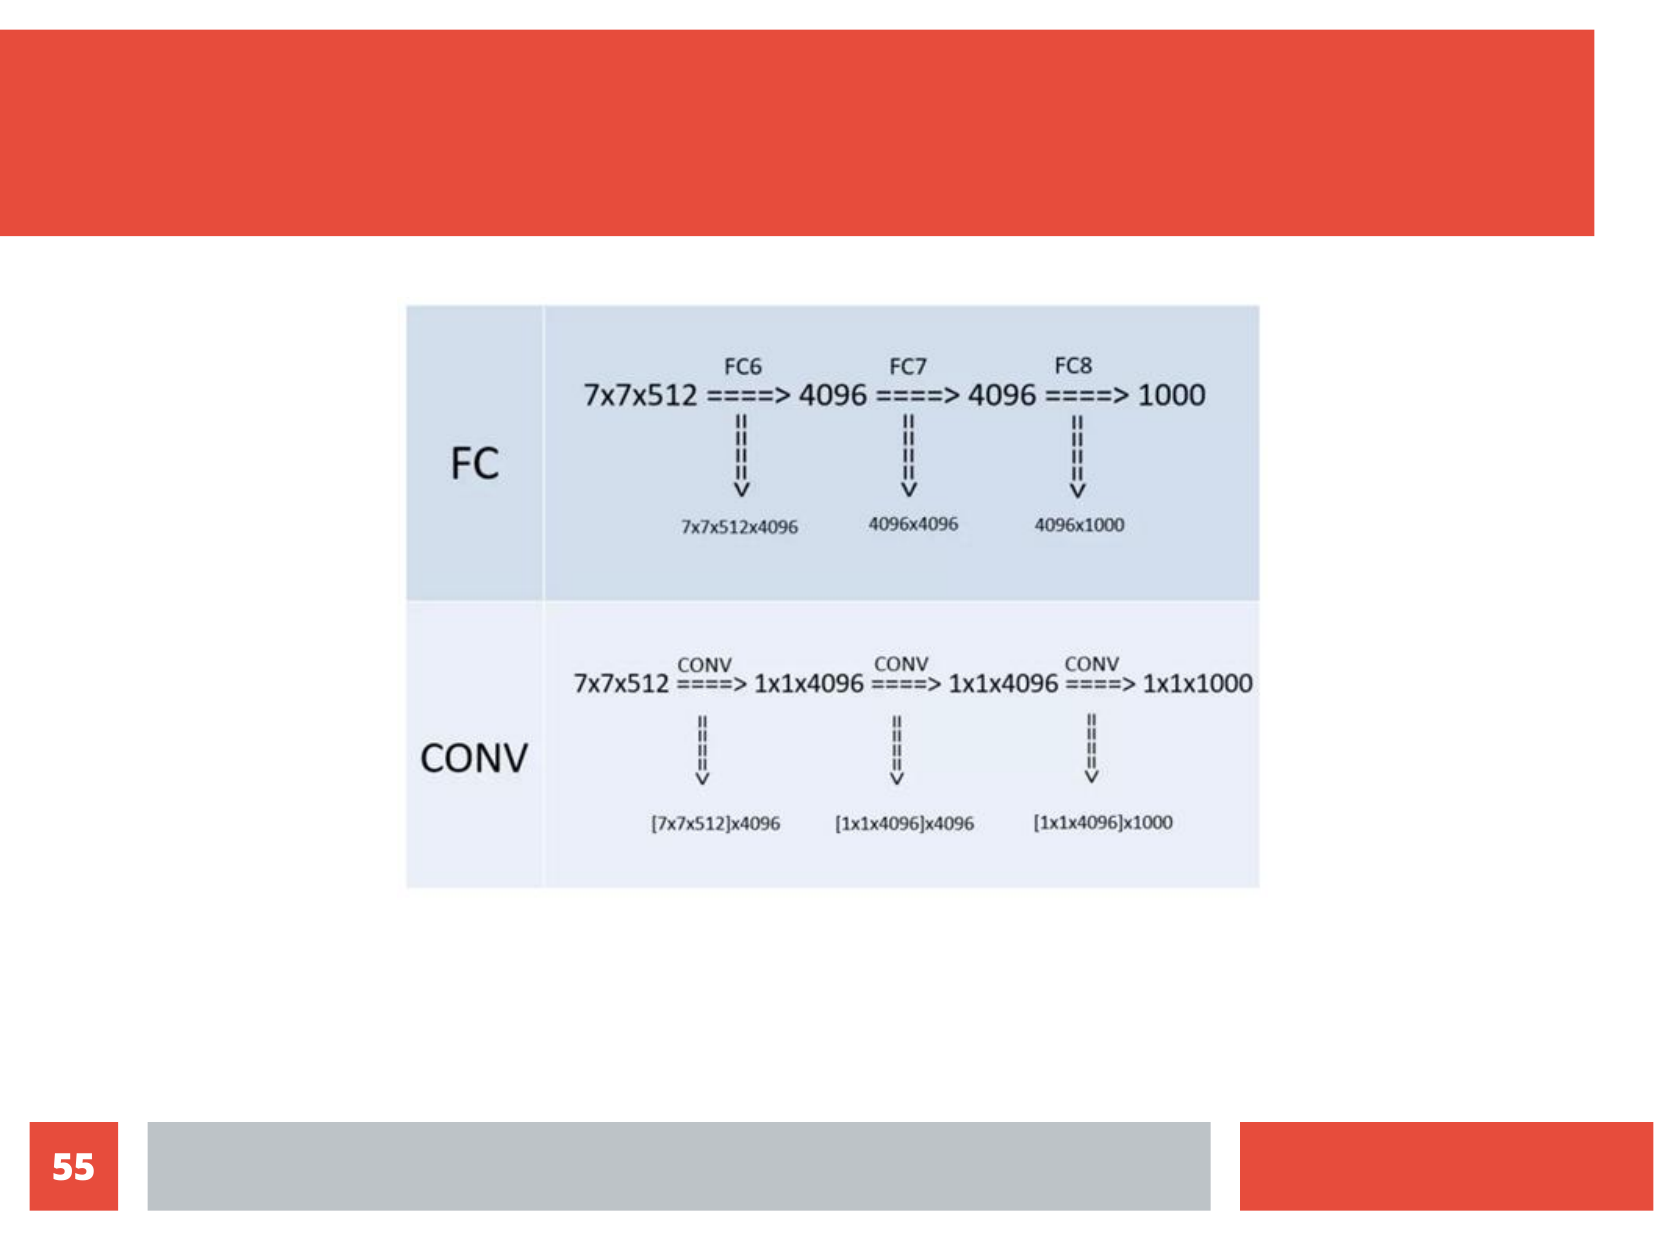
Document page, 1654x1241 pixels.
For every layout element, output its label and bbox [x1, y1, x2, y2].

picture [397, 297, 1268, 957]
